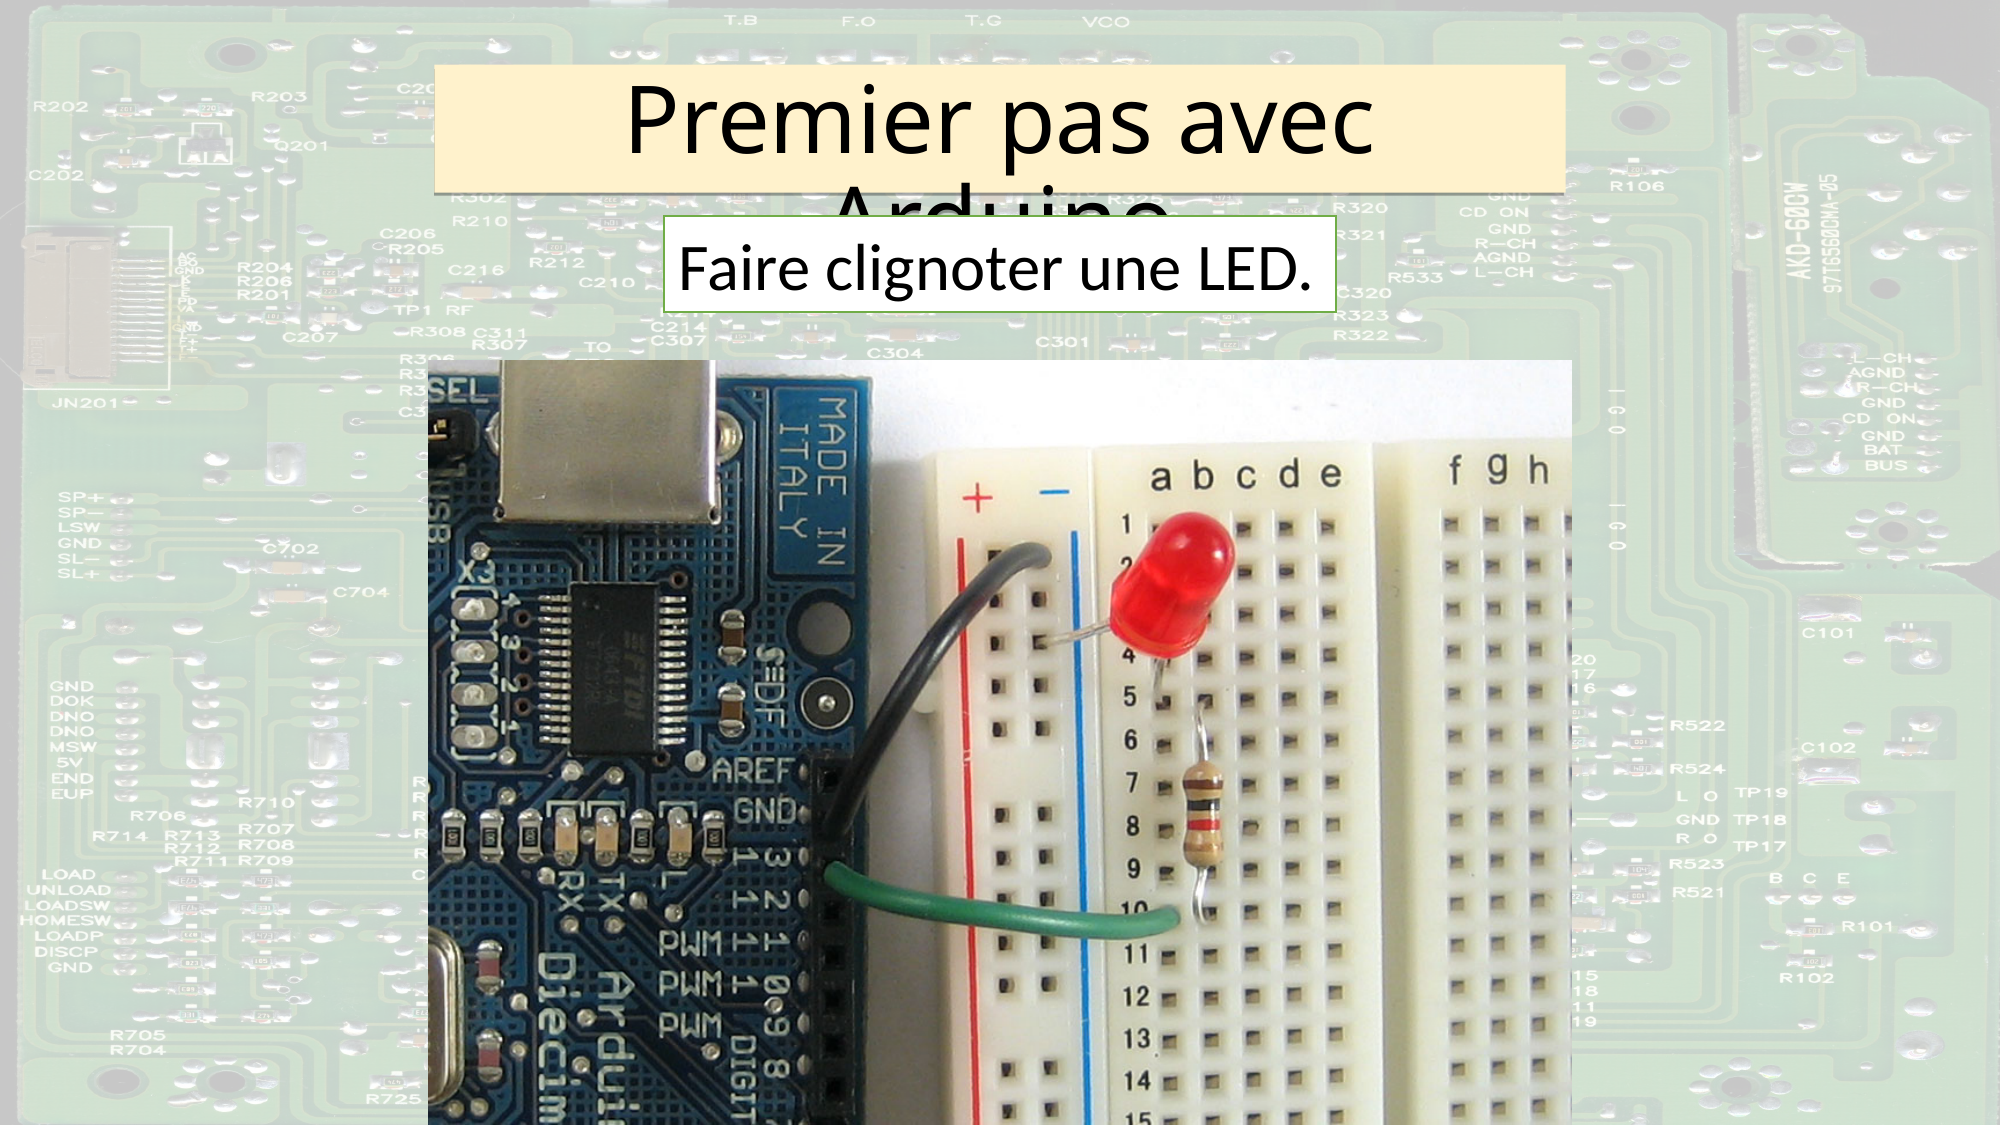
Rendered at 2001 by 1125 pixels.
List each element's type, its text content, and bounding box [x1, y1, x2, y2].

text_box Faire clignoter une LED. [663, 216, 1337, 313]
title Premier pas avec Arduino [434, 64, 1566, 193]
picture [428, 360, 1572, 1125]
